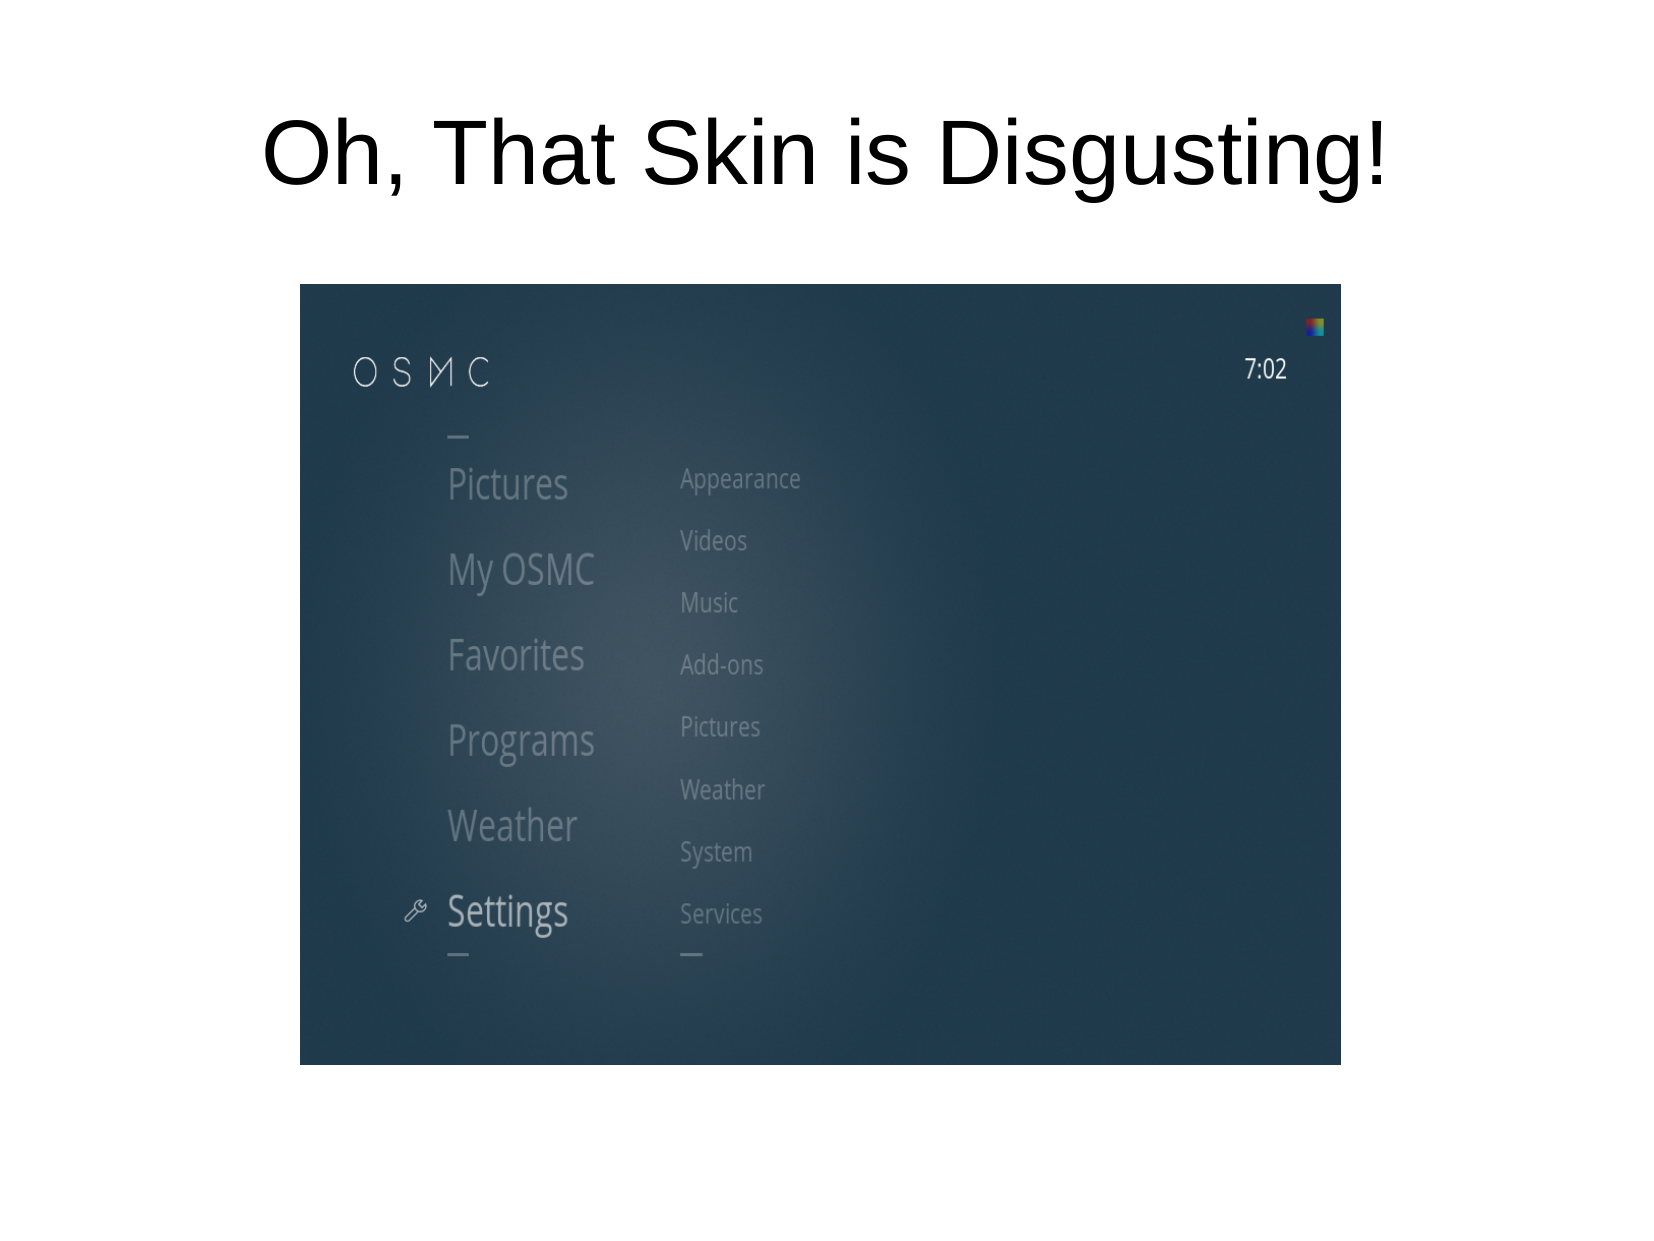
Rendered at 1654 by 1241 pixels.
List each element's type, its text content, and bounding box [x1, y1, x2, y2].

title Oh, That Skin is Disgusting! [82, 49, 1571, 257]
picture [300, 284, 1341, 1066]
